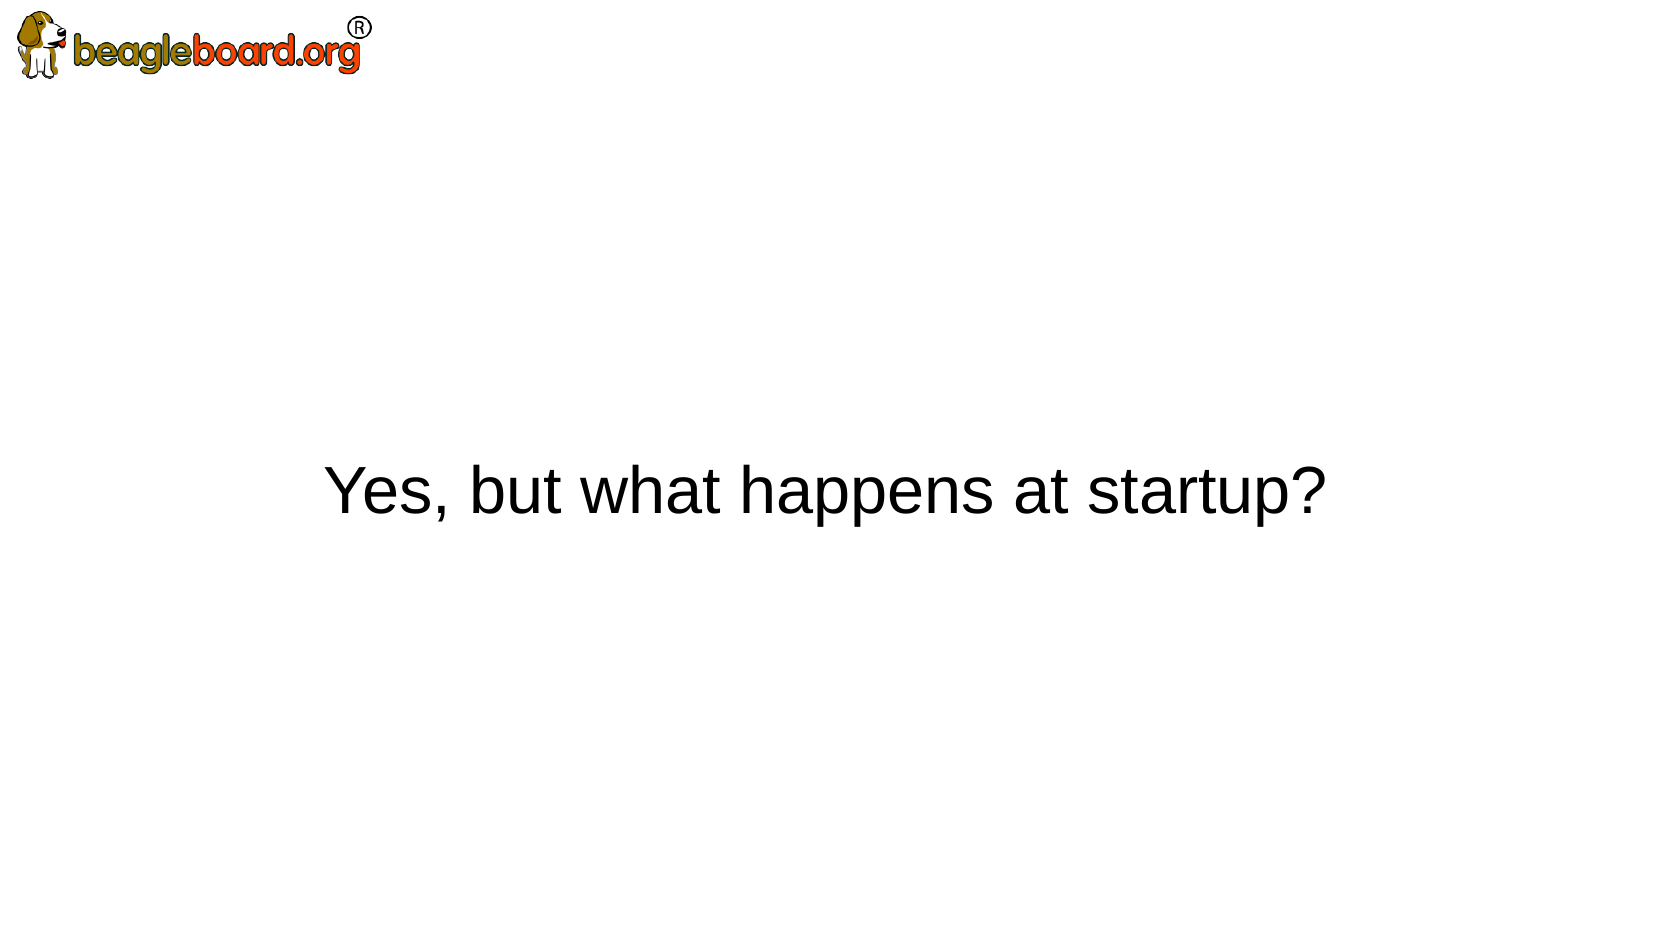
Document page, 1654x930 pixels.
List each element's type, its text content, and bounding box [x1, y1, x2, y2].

picture [17, 11, 372, 79]
text_box Yes, but what happens at startup? [82, 217, 1571, 757]
